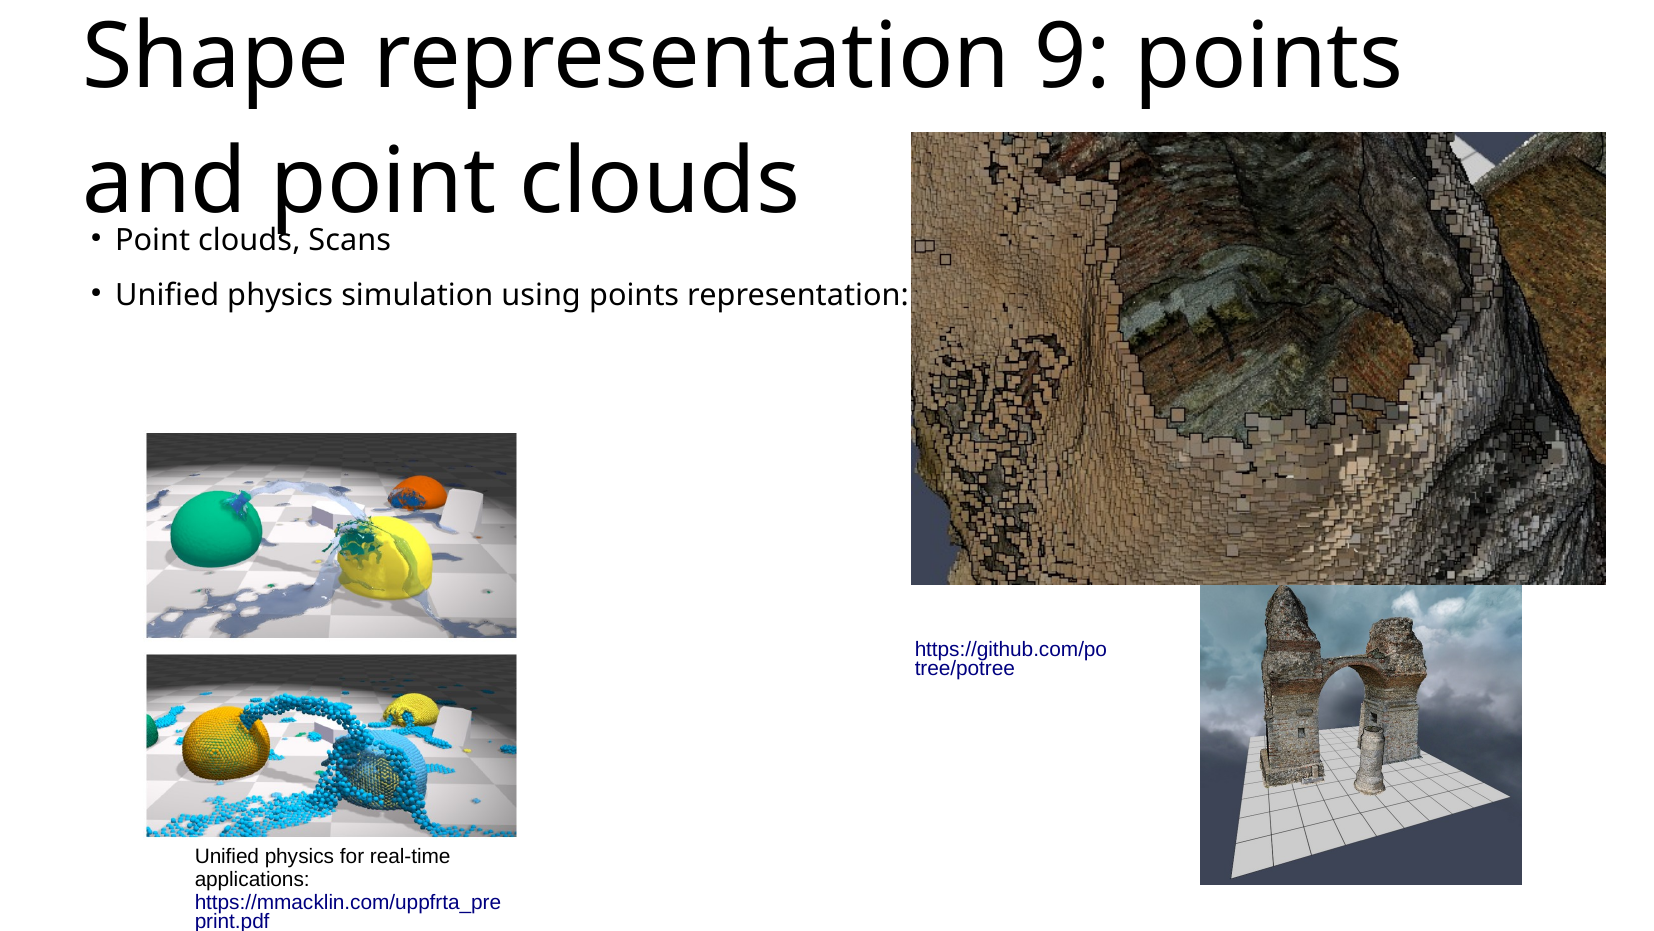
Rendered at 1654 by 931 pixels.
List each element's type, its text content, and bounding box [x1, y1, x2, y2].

text_box https://github.com/potree/potree [900, 630, 1126, 692]
picture [438, 833, 456, 837]
picture [143, 430, 518, 841]
text_box Unified physics for real-time applications: https://mmacklin.com/uppfrta_preprint.pdf [180, 837, 526, 931]
picture [911, 132, 1606, 886]
list Point clouds, Scans Unified physics simulation using points representation: [82, 217, 911, 316]
title Shape representation 9: points and point clouds [82, 0, 1571, 217]
